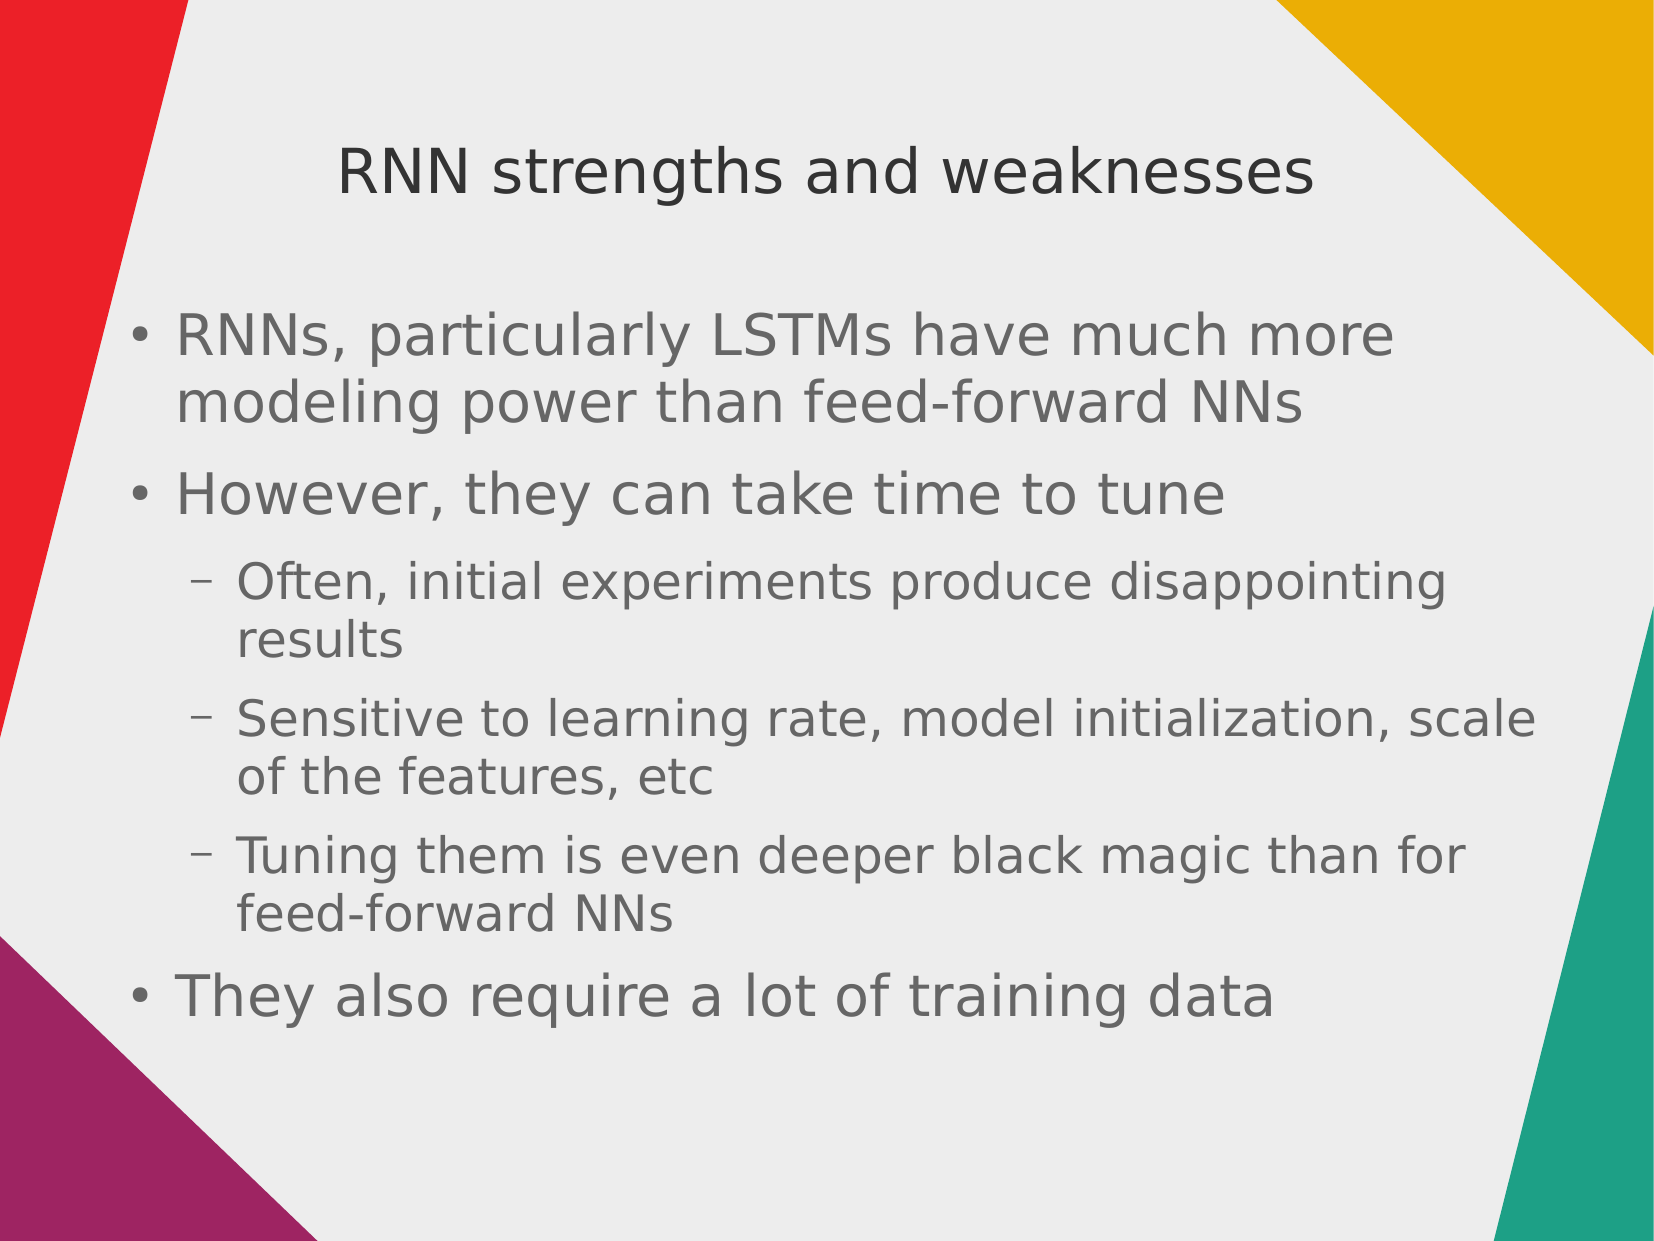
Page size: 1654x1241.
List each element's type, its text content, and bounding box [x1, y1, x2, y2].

title RNN strengths and weaknesses [114, 73, 1539, 271]
list RNNs, particularly LSTMs have much more modeling power than feed-forward NNs However, they can take time to tune Often, initial experiments produce disappointing results Sensitive to learning rate, model initialization, scale of the features, etc Tuning them is even deeper black magic than for feed-forward NNs They also require a lot of training data [114, 302, 1539, 1033]
